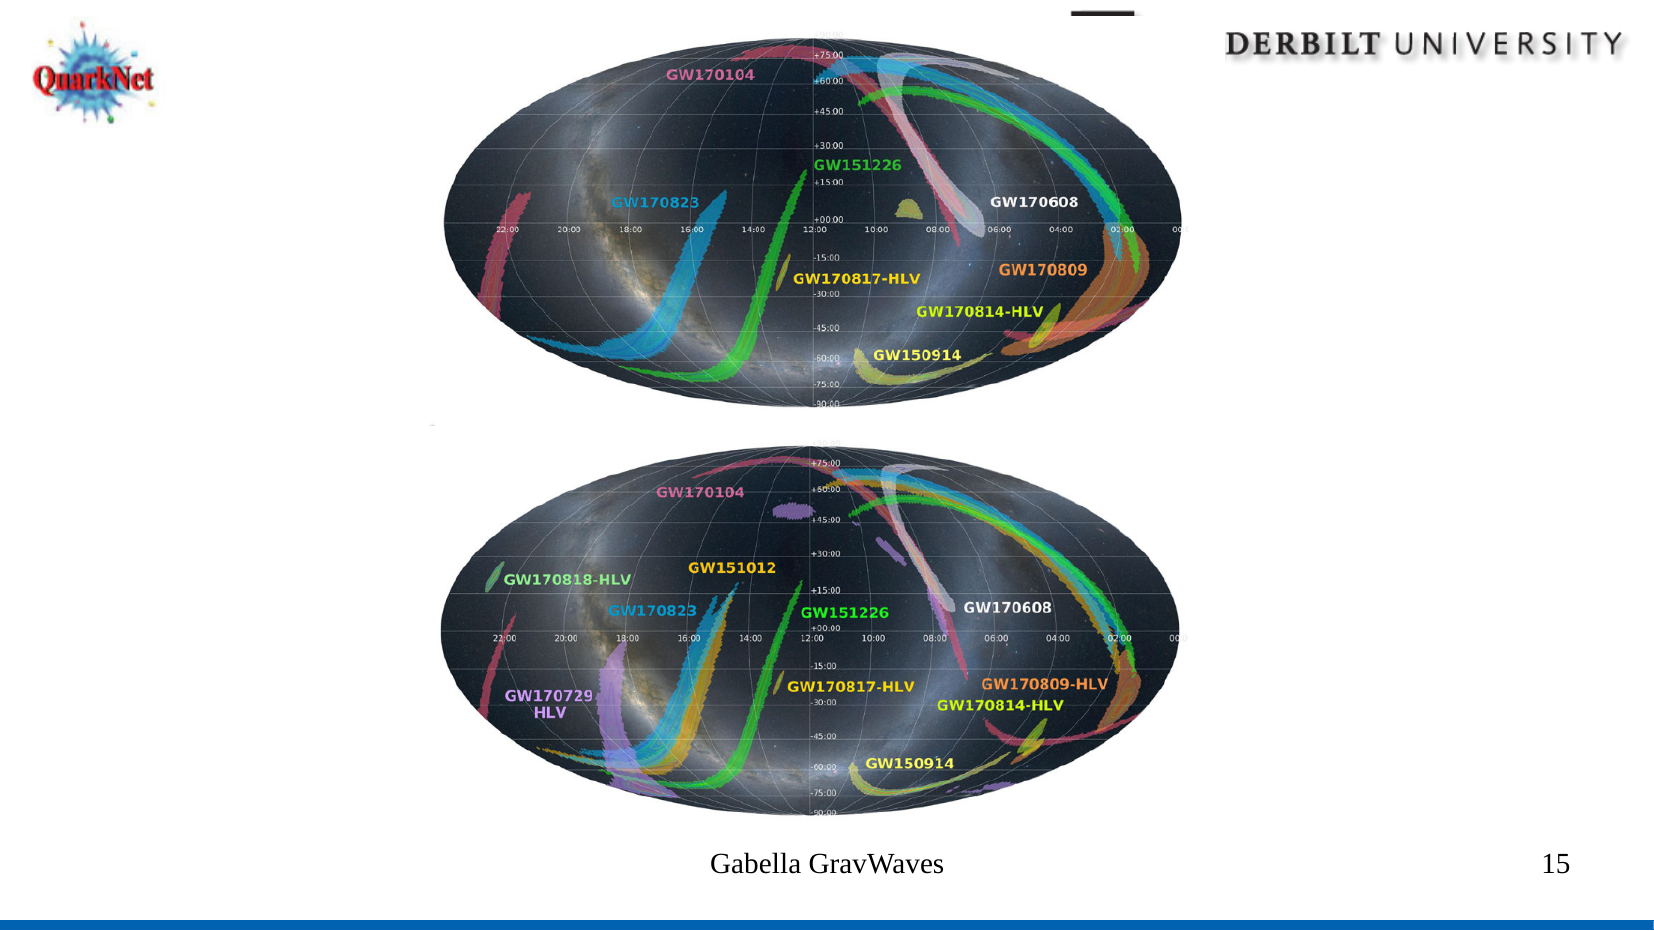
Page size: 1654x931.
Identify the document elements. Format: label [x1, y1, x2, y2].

picture [395, 8, 1637, 842]
picture [19, 16, 166, 135]
